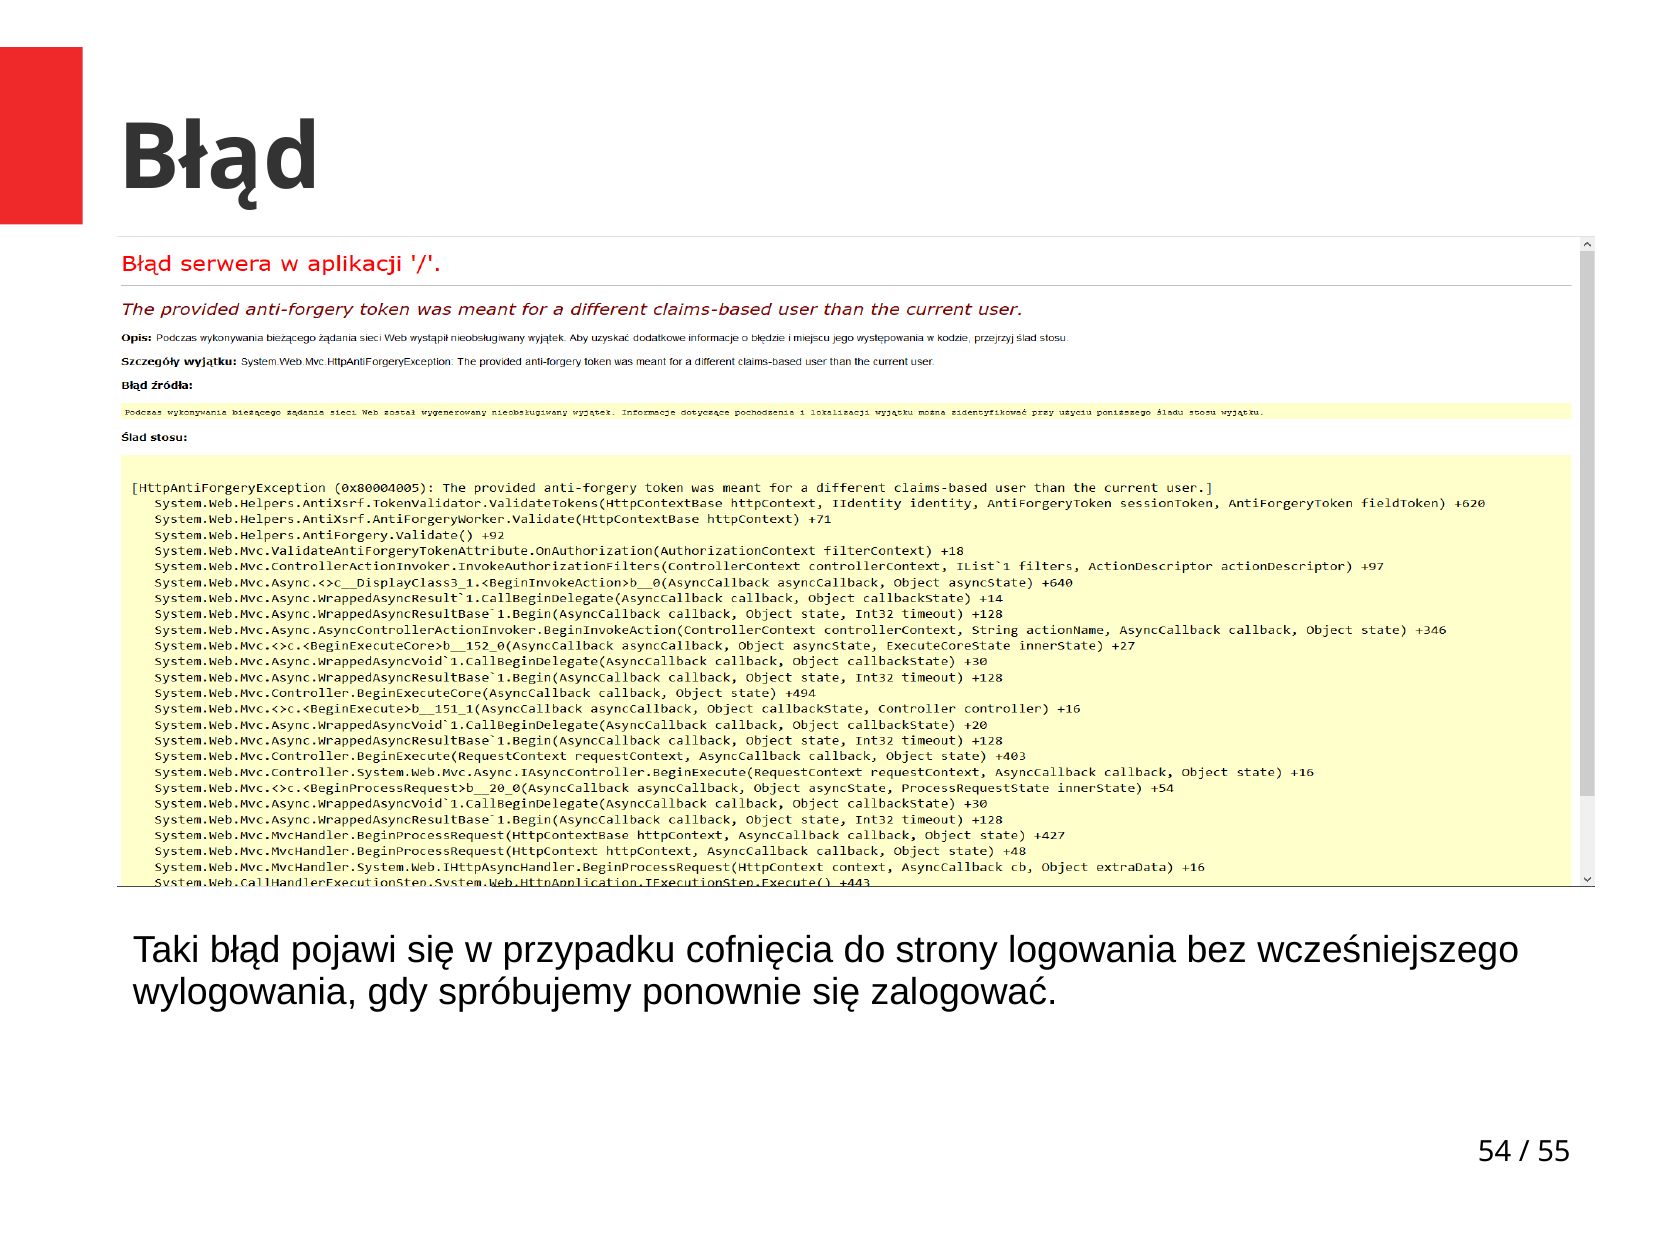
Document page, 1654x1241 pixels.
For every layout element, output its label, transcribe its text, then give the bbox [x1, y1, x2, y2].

text_box Taki błąd pojawi się w przypadku cofnięcia do strony logowania bez wcześniejszego wylogowania, gdy spróbujemy ponownie się zalogować. [118, 921, 1583, 1020]
title Błąd [118, 49, 1571, 236]
picture [117, 236, 1595, 887]
